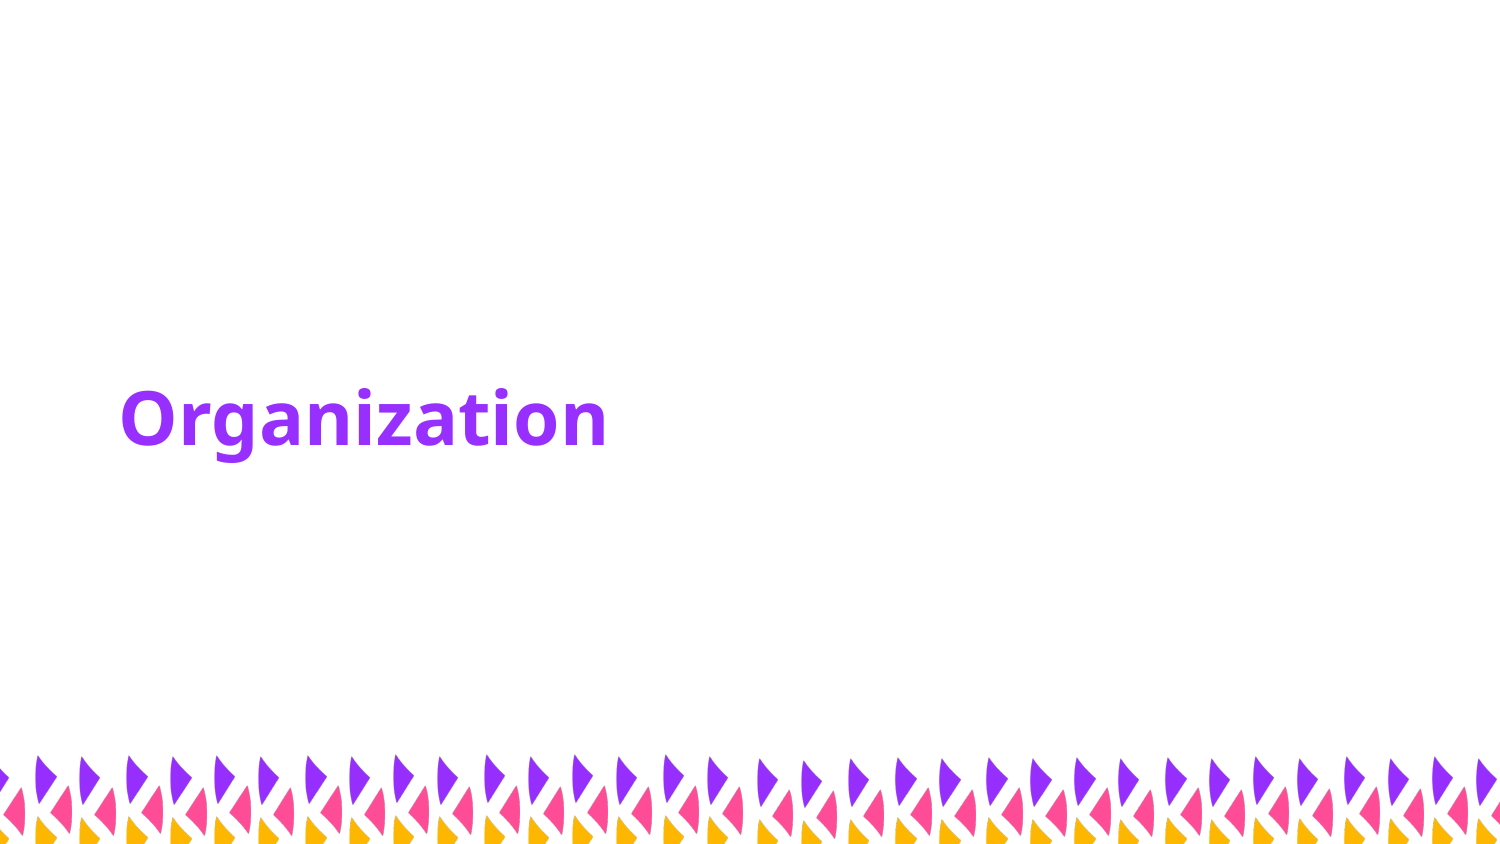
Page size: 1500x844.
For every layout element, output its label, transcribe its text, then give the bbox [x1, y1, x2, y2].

picture [939, 758, 976, 844]
picture [393, 754, 429, 844]
picture [801, 760, 837, 844]
picture [1297, 758, 1333, 844]
picture [895, 757, 932, 844]
picture [437, 756, 473, 844]
picture [1118, 758, 1154, 844]
picture [1432, 756, 1468, 844]
picture [349, 757, 385, 844]
picture [1165, 757, 1202, 844]
picture [572, 754, 608, 844]
title Organization [103, 355, 823, 488]
picture [35, 755, 72, 844]
picture [757, 758, 793, 844]
picture [214, 755, 251, 844]
picture [305, 755, 342, 844]
picture [1344, 756, 1380, 844]
picture [1476, 758, 1500, 844]
picture [79, 757, 116, 844]
picture [1030, 758, 1067, 844]
picture [1074, 757, 1111, 844]
picture [707, 756, 743, 844]
picture [986, 757, 1023, 844]
picture [1388, 758, 1424, 844]
picture [126, 755, 163, 844]
picture [848, 758, 884, 844]
picture [0, 757, 25, 844]
picture [528, 756, 564, 844]
picture [170, 757, 207, 844]
picture [616, 756, 652, 844]
picture [663, 754, 699, 844]
picture [258, 757, 294, 844]
picture [1253, 756, 1289, 844]
picture [484, 754, 520, 844]
picture [1209, 758, 1245, 844]
